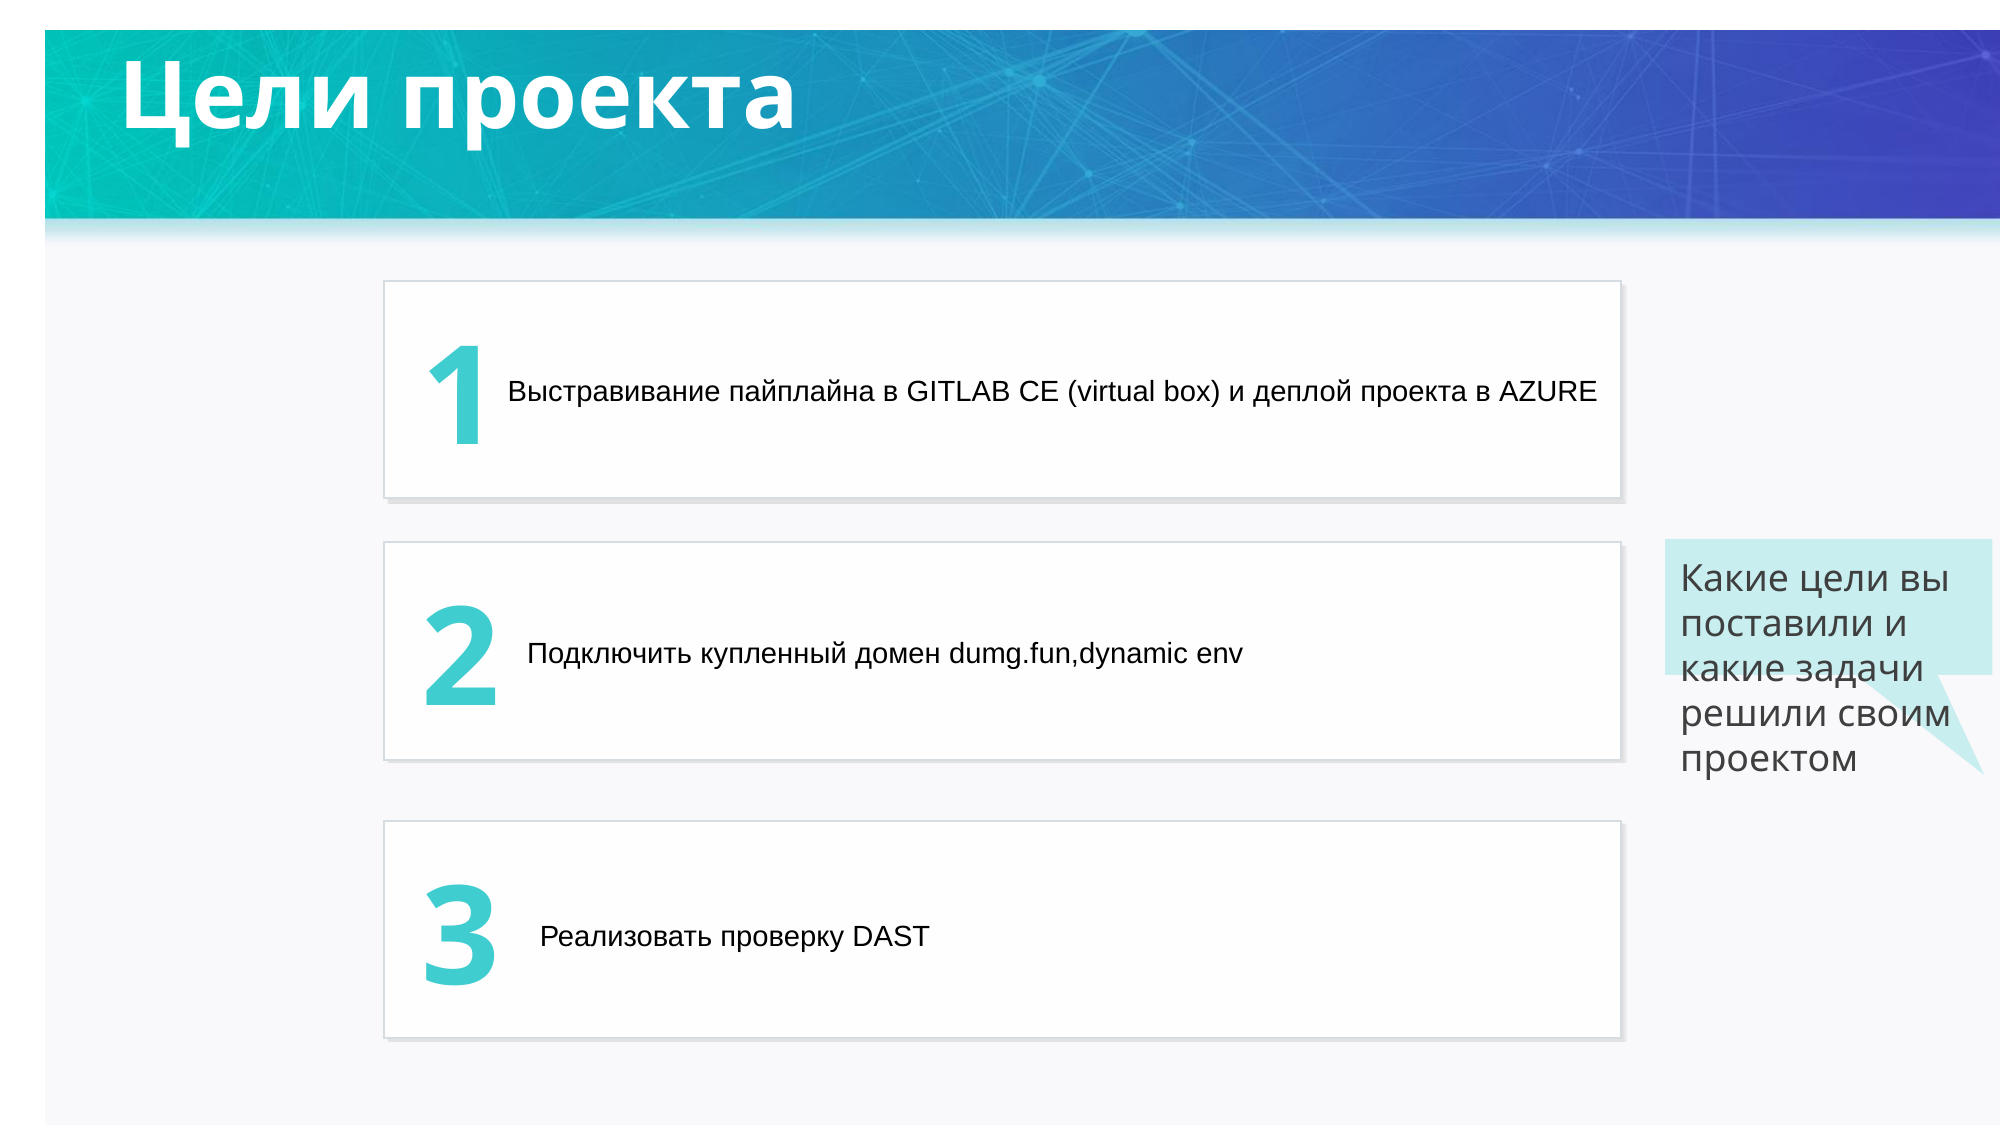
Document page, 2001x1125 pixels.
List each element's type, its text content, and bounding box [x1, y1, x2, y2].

text_box 2 [421, 567, 552, 735]
text_box [383, 820, 1622, 1039]
text_box 3 [421, 846, 552, 1013]
text_box Подключить купленный домен dumg.fun,dynamic env [512, 630, 1651, 678]
text_box Цели проекта [118, 57, 1882, 140]
text_box Какие цели вы поставили и какие задачи решили своим проектом [1665, 539, 1993, 776]
text_box Цели проекта [481, 87, 501, 118]
text_box 1 [421, 306, 552, 473]
picture [45, 30, 2000, 1125]
text_box Реализовать проверку DAST [525, 912, 1663, 961]
text_box [383, 542, 1622, 760]
text_box Выстравивание пайплайна в GITLAB CE (virtual box) и деплой проекта в AZURE [383, 280, 1622, 499]
